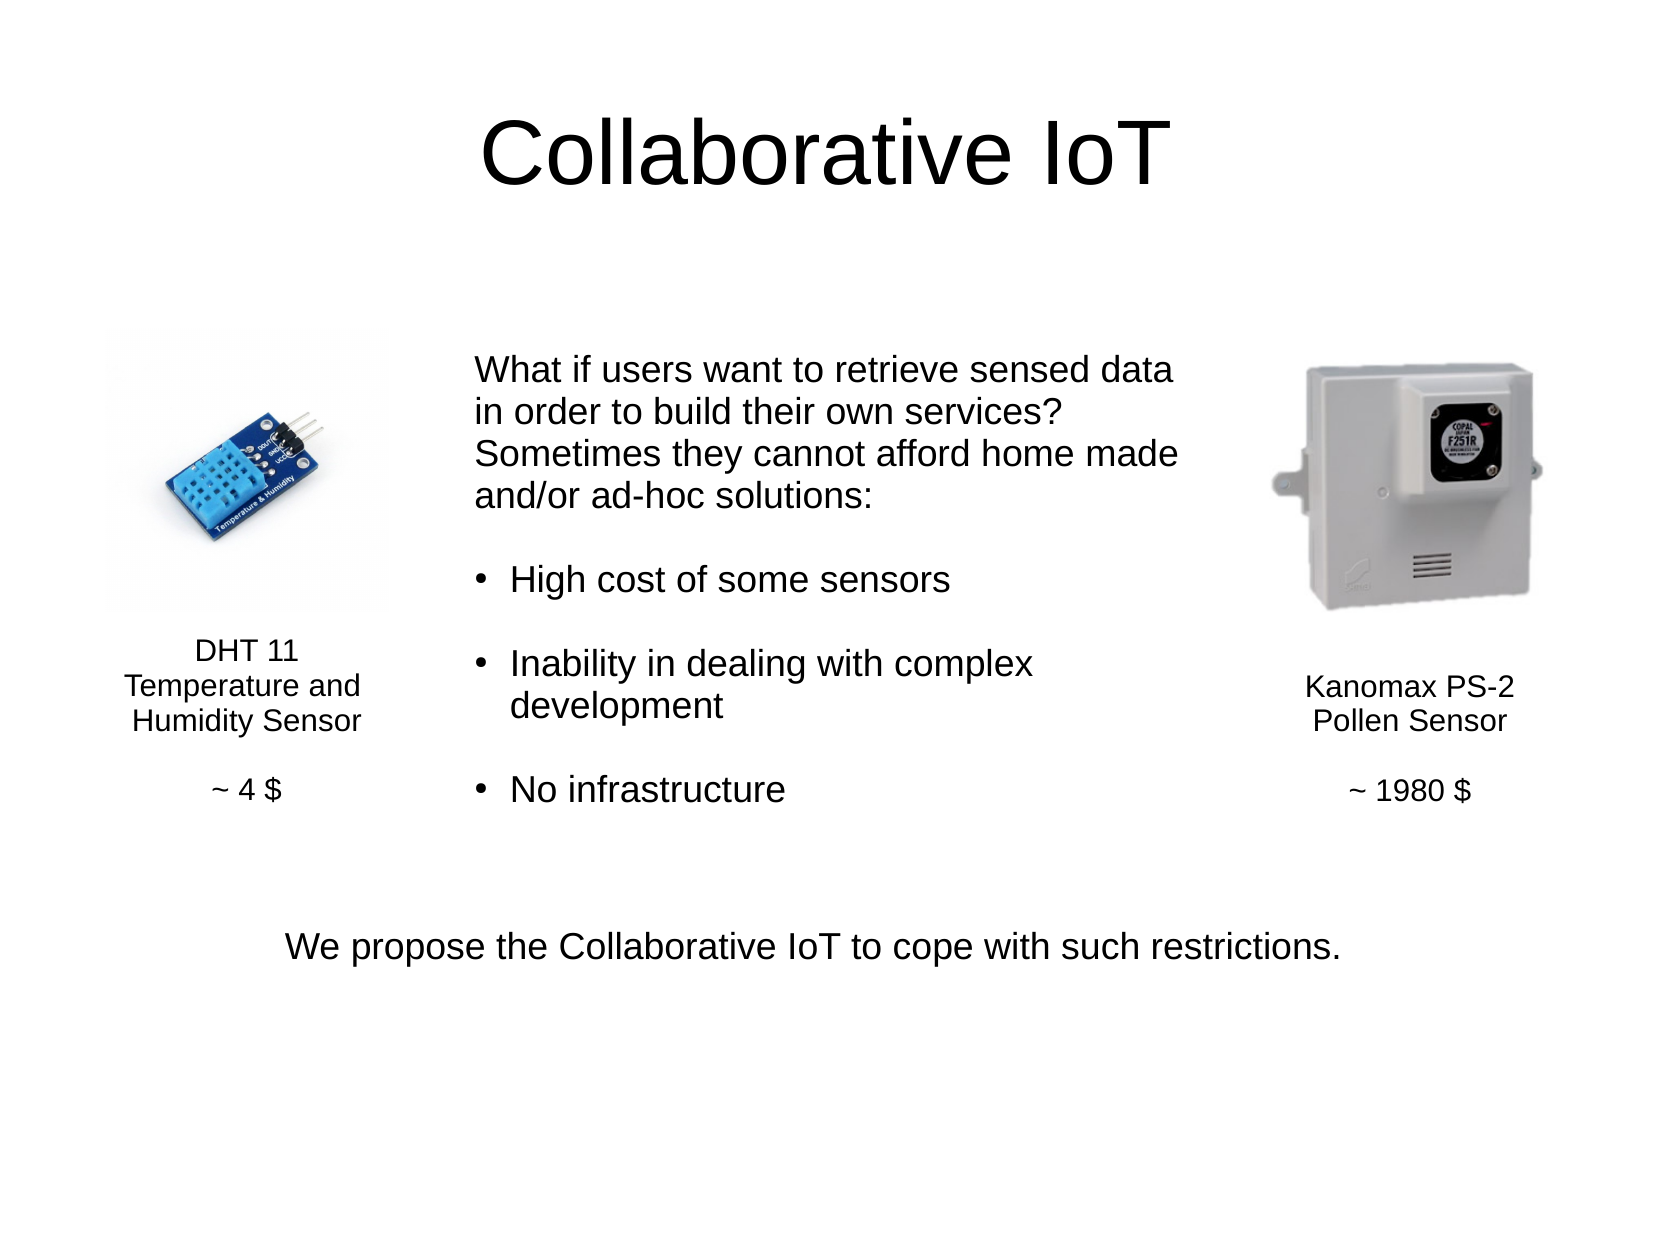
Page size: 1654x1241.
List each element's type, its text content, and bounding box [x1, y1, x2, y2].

picture [105, 328, 389, 612]
text_box DHT 11 Temperature and Humidity Sensor ~ 4 $ [108, 626, 385, 818]
picture [1200, 326, 1634, 652]
text_box Kanomax PS-2 Pollen Sensor ~ 1980 $ [1290, 661, 1531, 818]
text_box We propose the Collaborative IoT to cope with such restrictions. [270, 918, 1358, 976]
text_box What if users want to retrieve sensed data in order to build their own services? Sometimes they cannot afford home made and/or ad-hoc solutions: High cost of some sensors Inability in dealing with complex development No infrastructure [459, 341, 1201, 902]
title Collaborative IoT [82, 49, 1571, 257]
